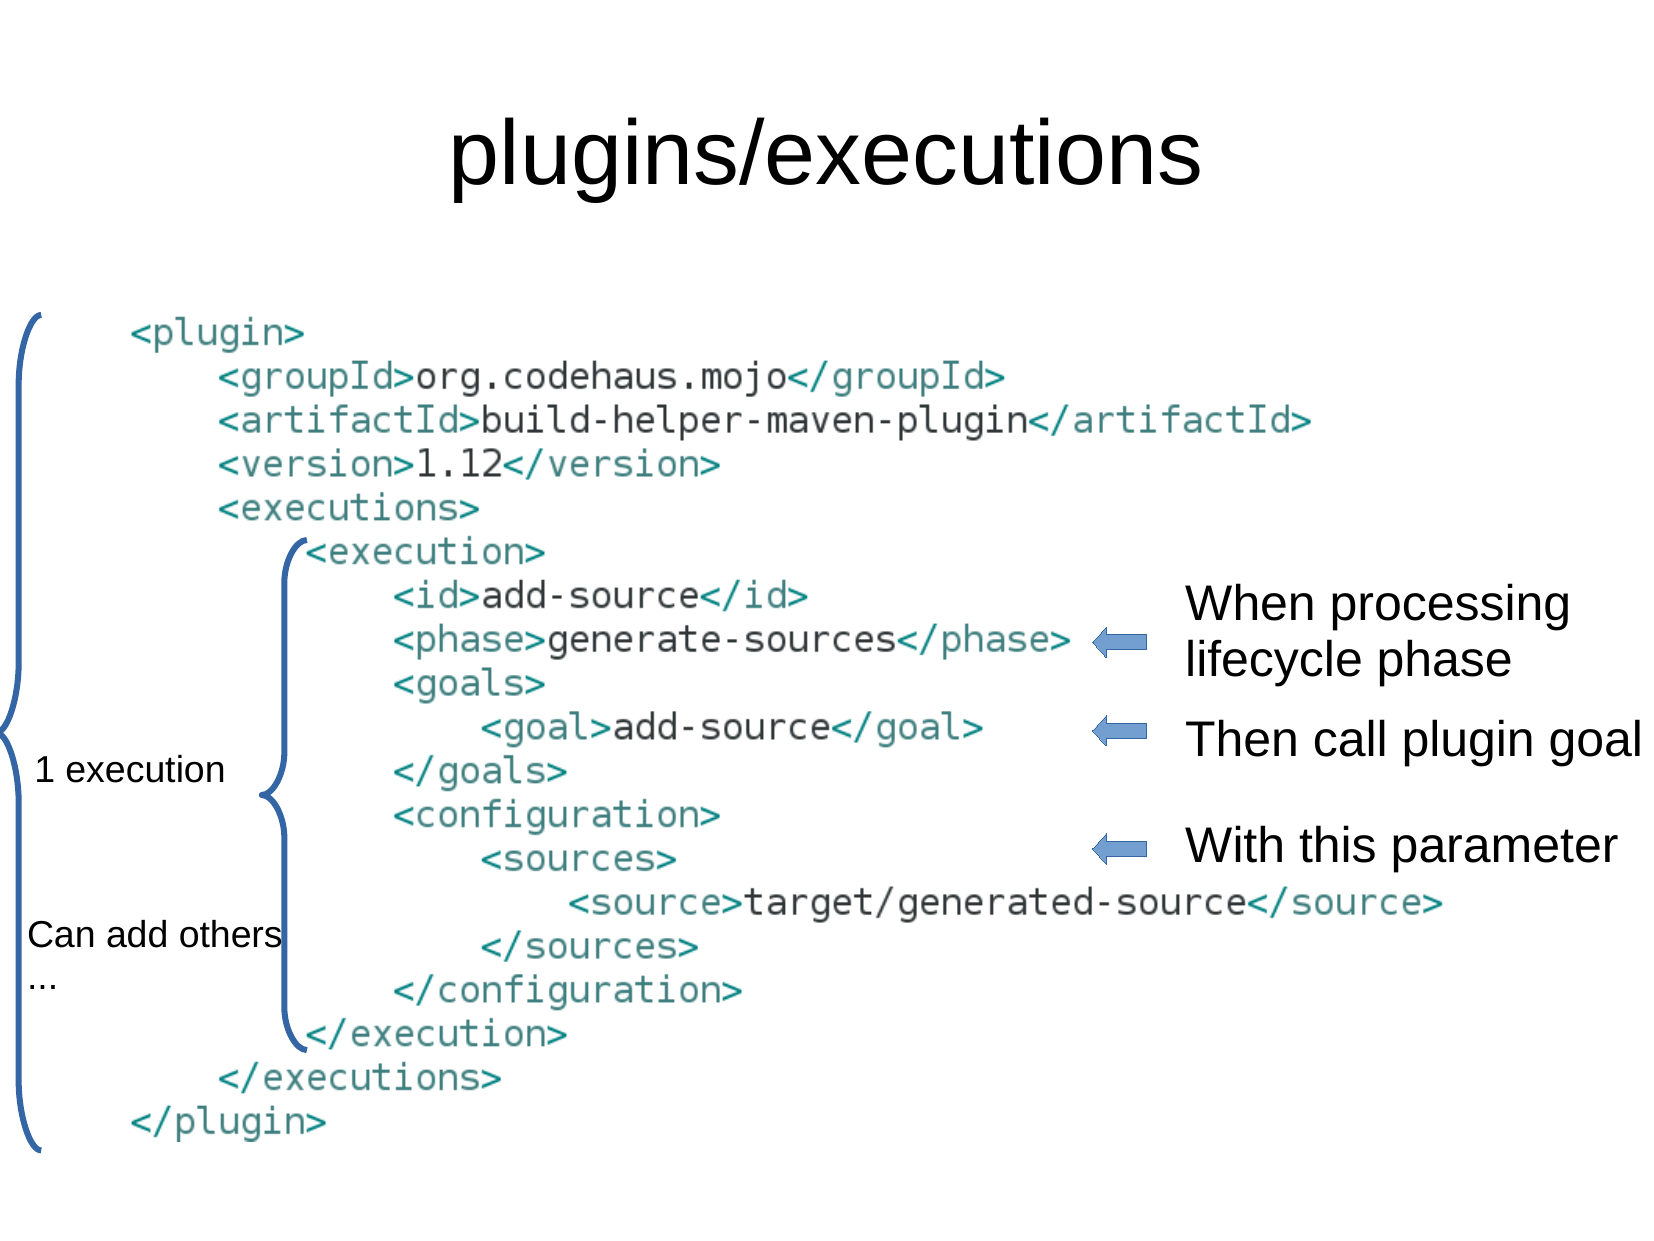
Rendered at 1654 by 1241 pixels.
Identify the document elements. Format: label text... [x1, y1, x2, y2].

picture [121, 314, 1447, 1142]
text_box With this parameter [1170, 809, 1635, 881]
text_box Can add others ... [22, 906, 298, 1006]
text_box [1092, 627, 1147, 658]
title plugins/executions [82, 49, 1571, 257]
text_box [1092, 715, 1147, 746]
text_box 1 execution [19, 741, 241, 799]
text_box When processing lifecycle phase [1170, 567, 1601, 695]
text_box [1092, 833, 1147, 865]
text_box Then call plugin goal [1170, 703, 1654, 775]
